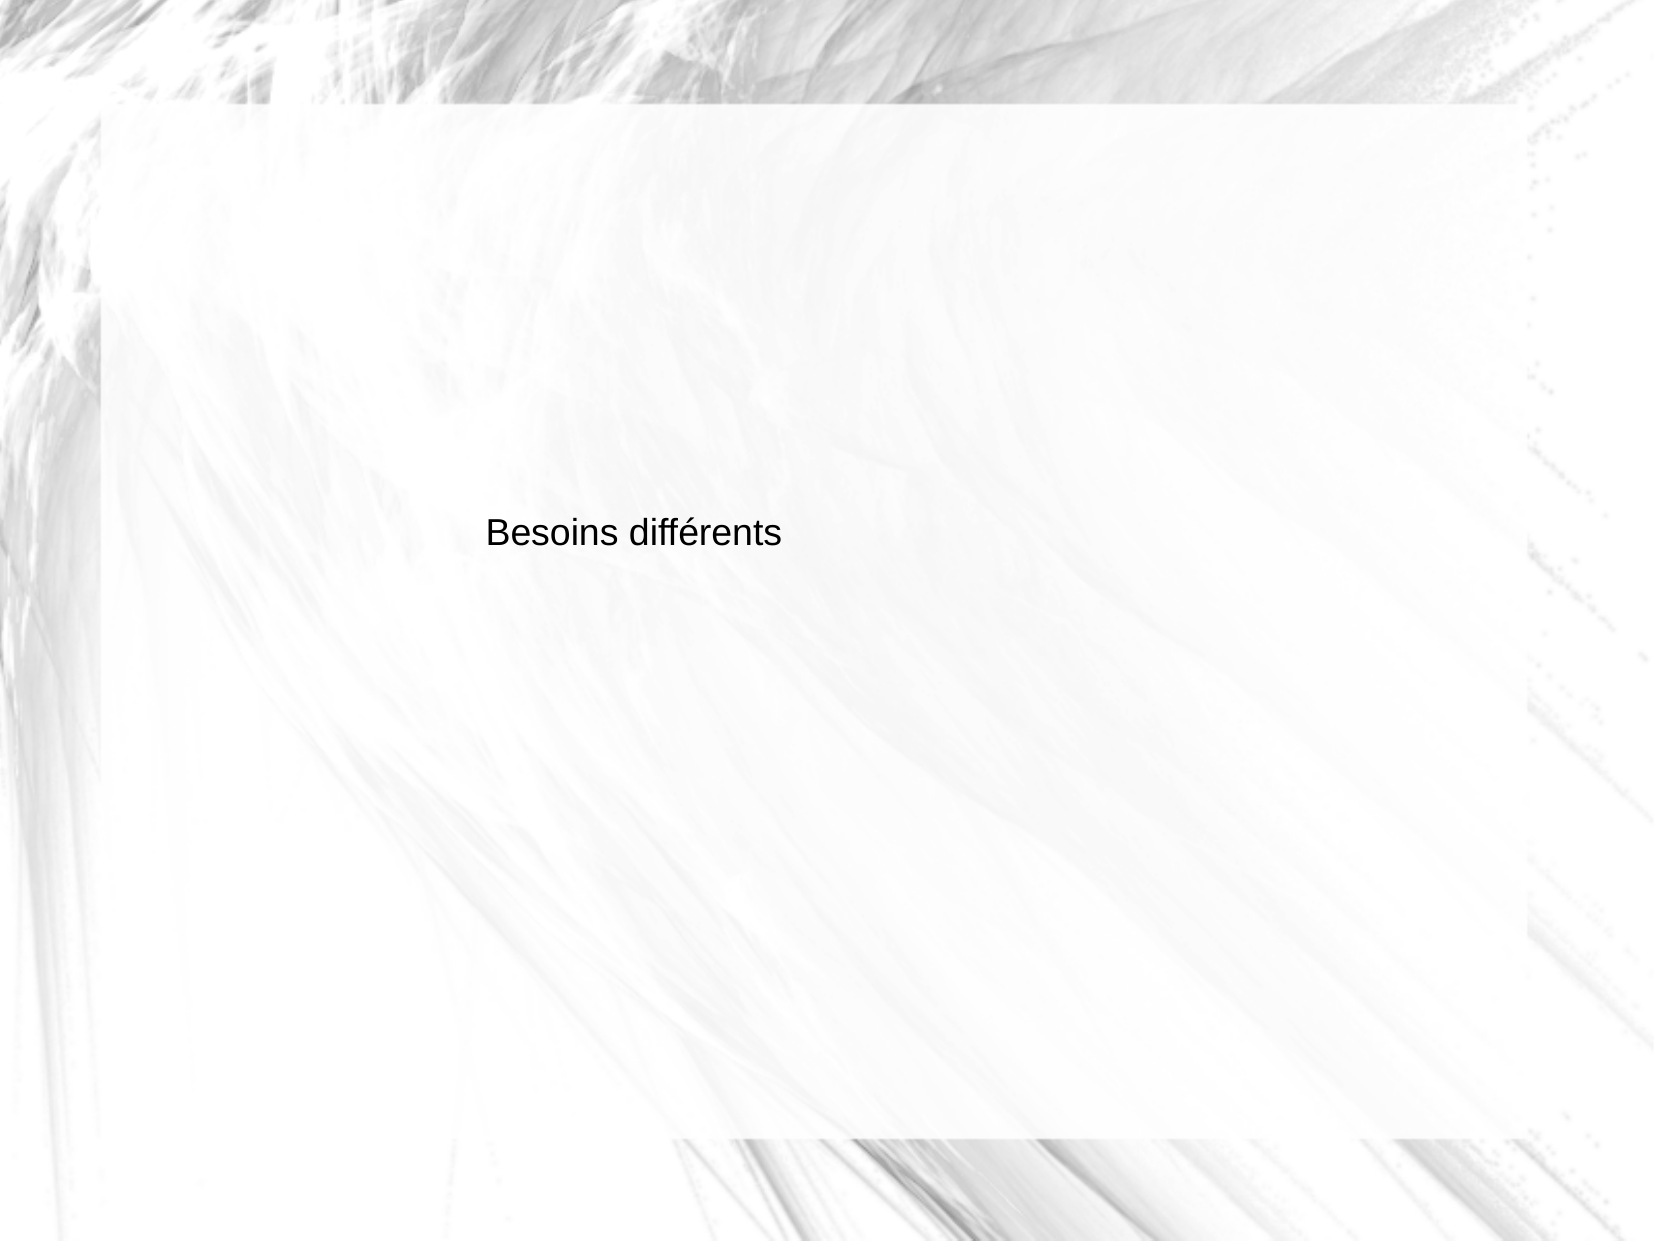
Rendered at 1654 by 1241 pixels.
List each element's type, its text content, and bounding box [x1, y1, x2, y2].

picture [0, 0, 1654, 1241]
text_box Besoins différents [470, 504, 798, 562]
